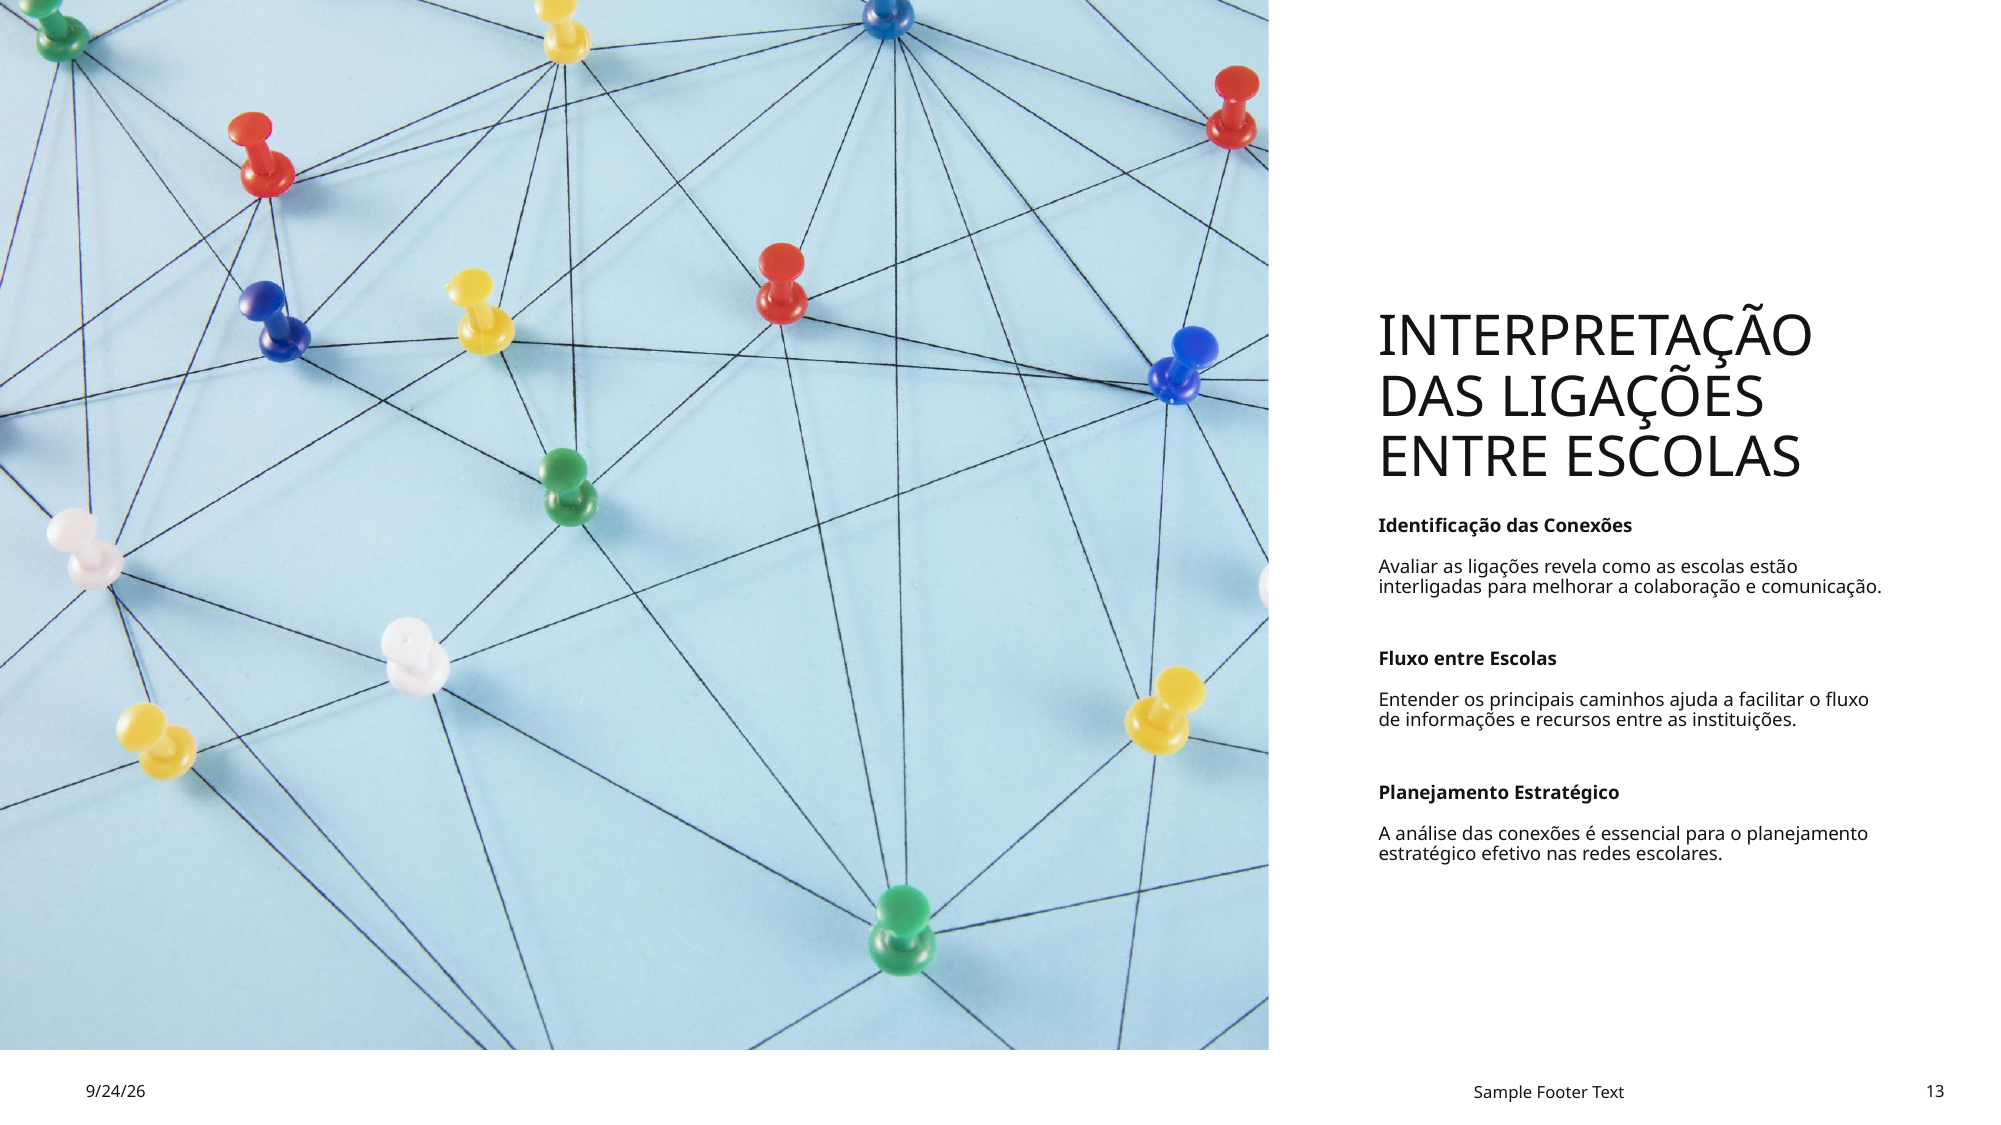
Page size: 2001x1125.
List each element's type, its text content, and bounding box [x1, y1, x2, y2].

text_box [1910, 1064, 1986, 1120]
text_box Identificação das Conexões Avaliar as ligações revela como as escolas estão interligadas para melhorar a colaboração e comunicação. Fluxo entre Escolas Entender os principais caminhos ajuda a facilitar o fluxo de informações e recursos entre as instituições. Planejamento Estratégico A análise das conexões é essencial para o planejamento estratégico efetivo nas redes escolares. [1363, 508, 1901, 994]
picture [0, 0, 1269, 1050]
title Interpretação das ligações entre escolas [1363, 176, 1901, 497]
text_box 12/2/25 [70, 1064, 537, 1120]
text_box Sample Footer Text [1458, 1064, 1896, 1120]
